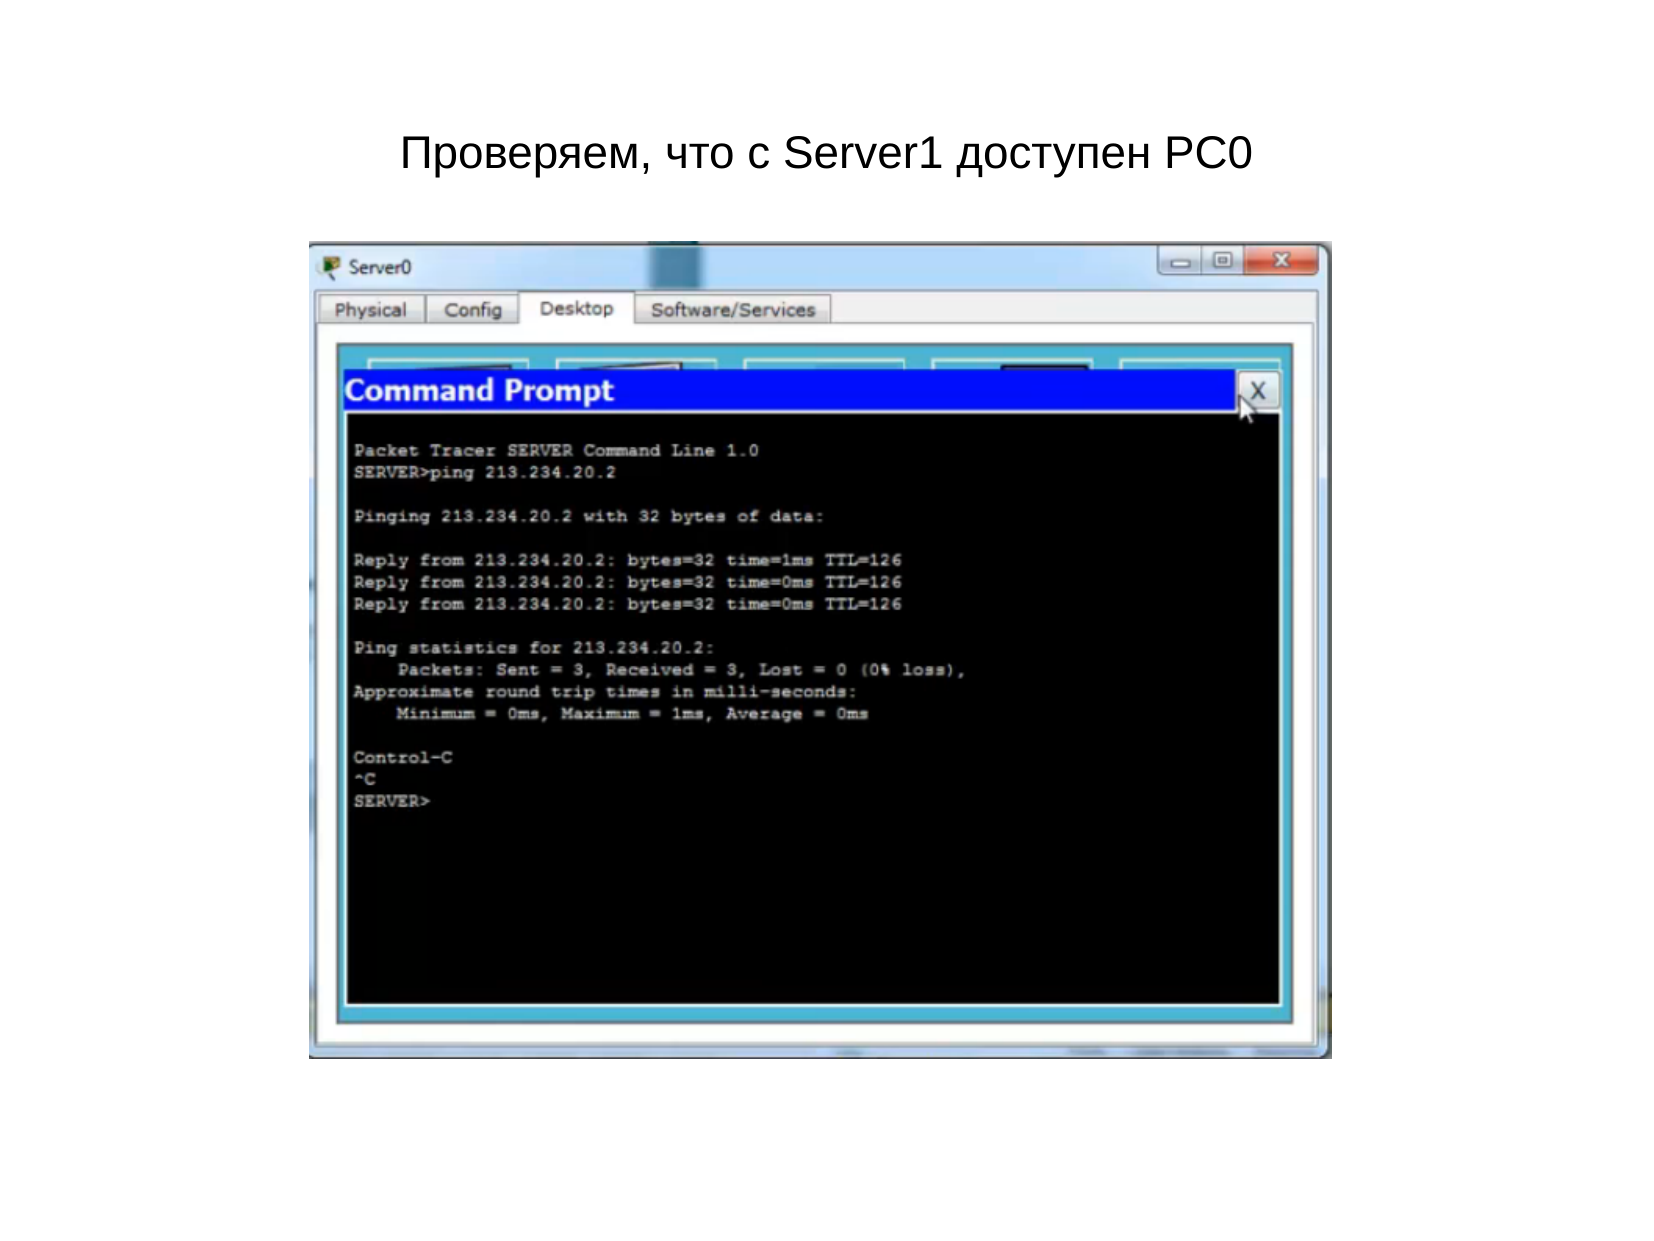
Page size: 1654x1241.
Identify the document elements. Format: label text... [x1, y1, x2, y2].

picture [309, 241, 1332, 1059]
title Проверяем, что с Server1 доступен PC0 [82, 49, 1571, 257]
